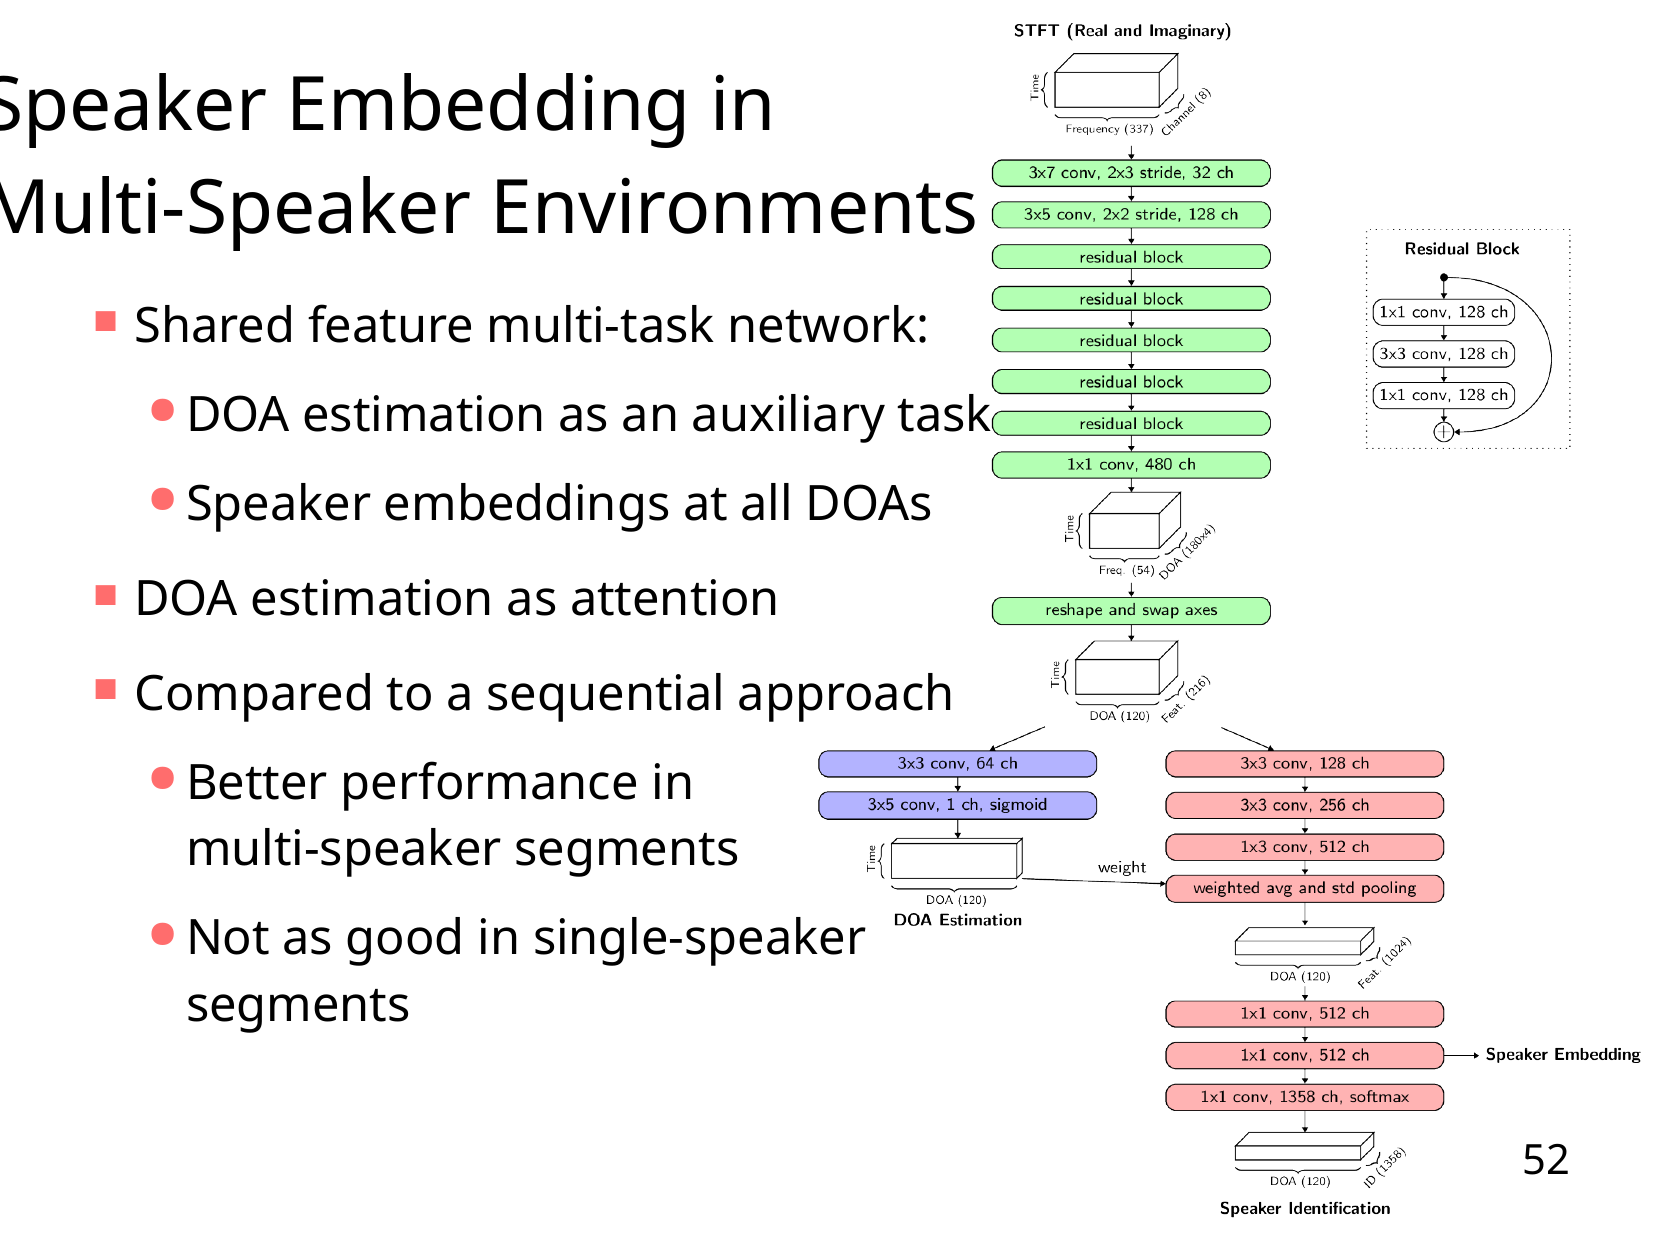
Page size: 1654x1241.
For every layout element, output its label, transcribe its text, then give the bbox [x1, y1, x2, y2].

list Shared feature multi-task network: DOA estimation as an auxiliary task Speaker embeddings at all DOAs DOA estimation as attention Compared to a sequential approach Better performance in multi-speaker segments Not as good in single-speaker segments [82, 290, 812, 1087]
title Speaker Embedding in Multi-Speaker Environments [0, 49, 812, 257]
picture [812, 17, 1647, 1223]
